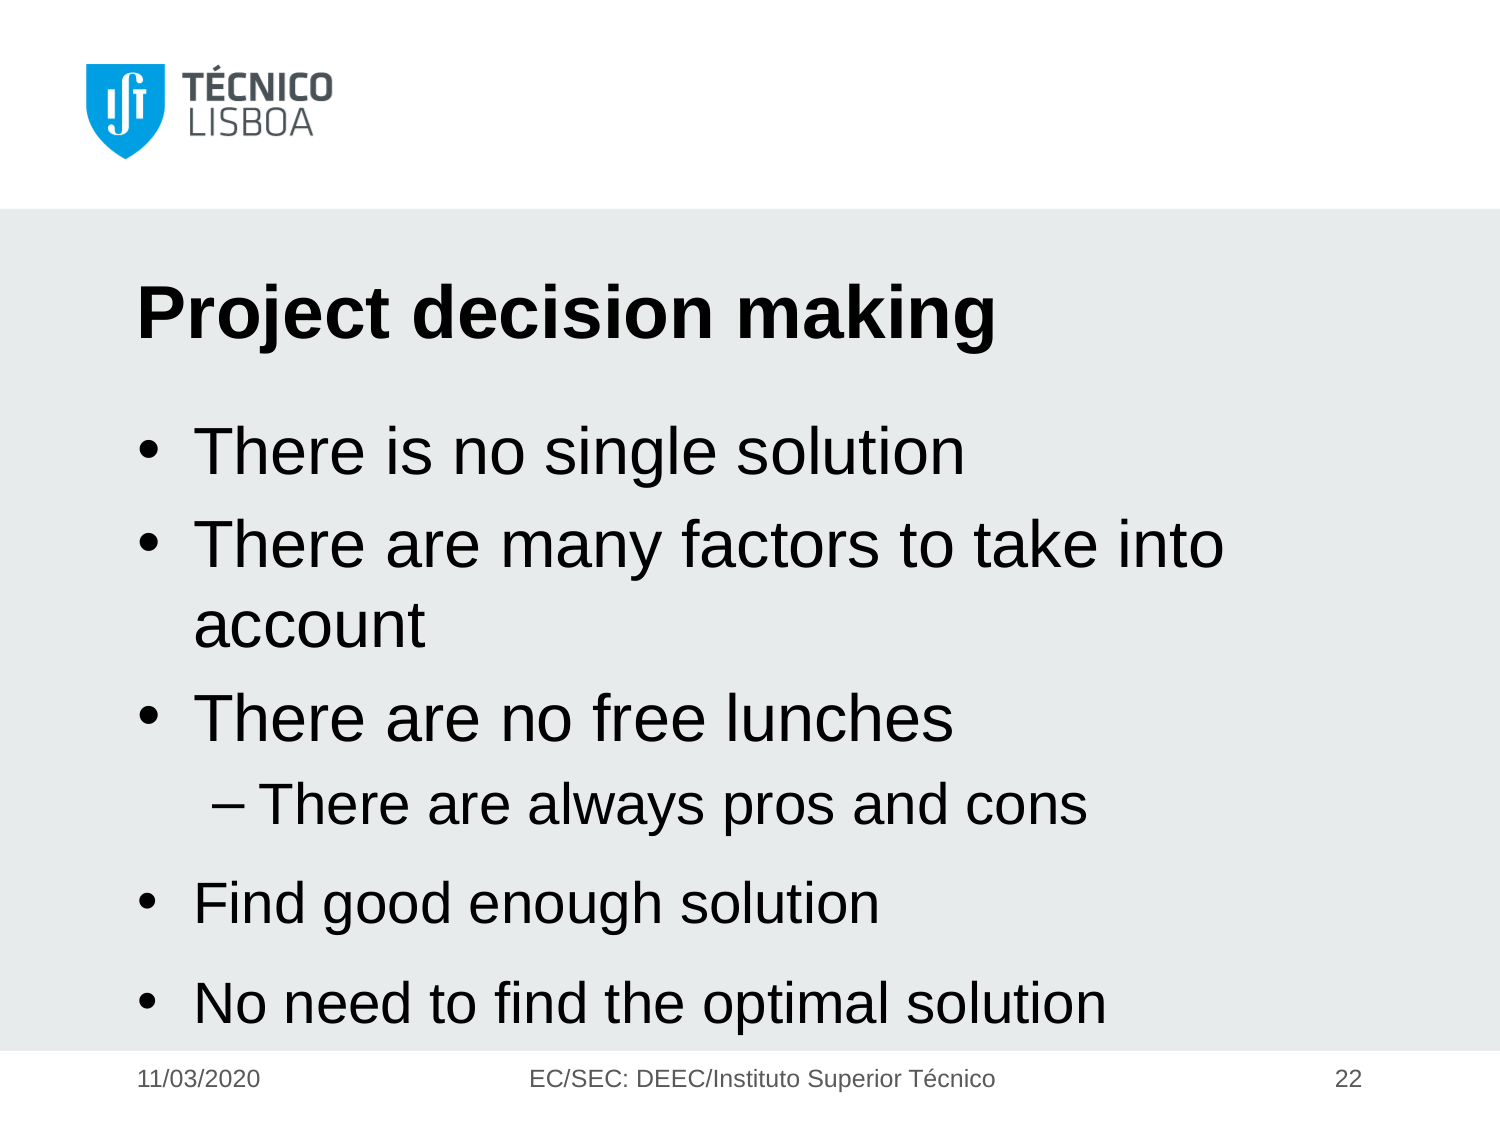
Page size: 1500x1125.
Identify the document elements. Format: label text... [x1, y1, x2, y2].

title Project decision making [121, 237, 1378, 381]
list There is no single solution There are many factors to take into account There are no free lunches There are always pros and cons Find good enough solution No need to find the optimal solution [121, 400, 1378, 1005]
picture [0, 0, 1500, 1125]
slide_number <number> [1077, 1052, 1378, 1103]
footer EC/SEC: DEEC/Instituto Superior Técnico [512, 1052, 1021, 1103]
slide_number 11/03/2020 [121, 1052, 425, 1103]
